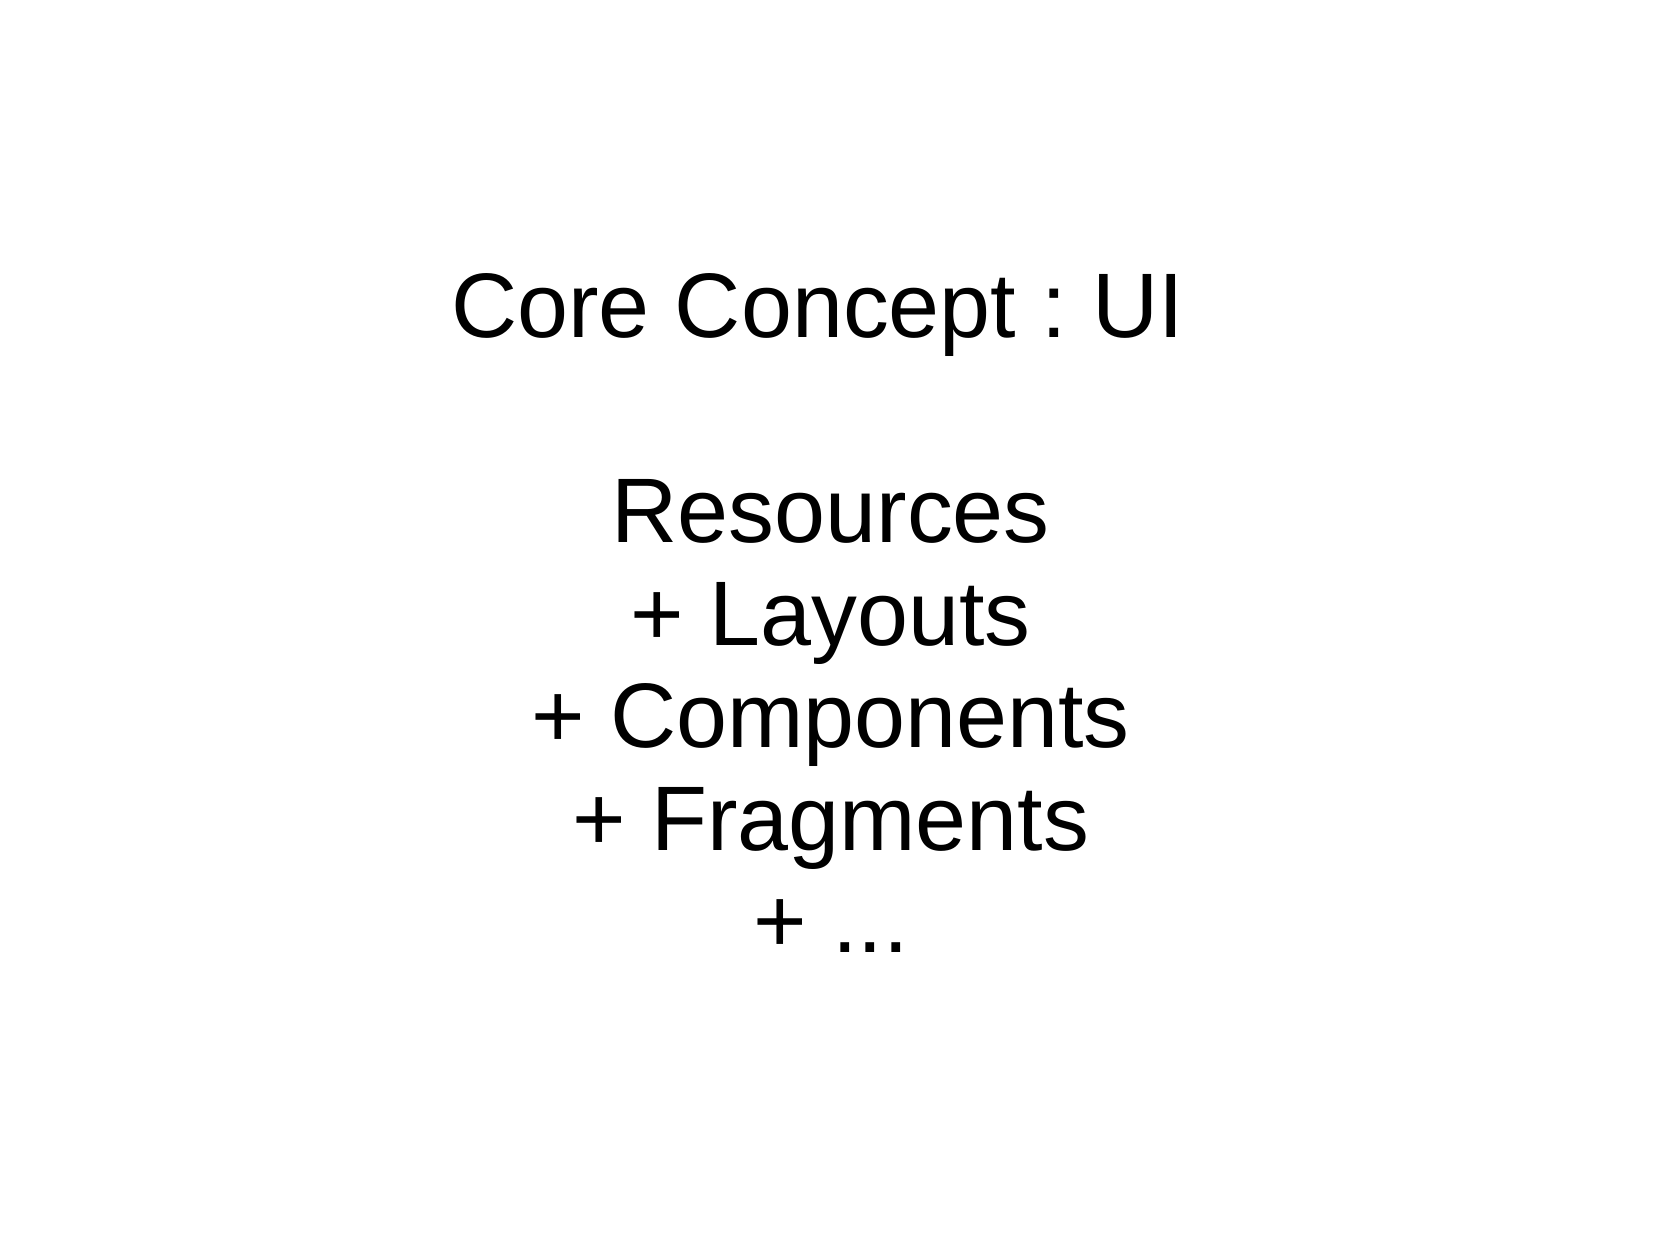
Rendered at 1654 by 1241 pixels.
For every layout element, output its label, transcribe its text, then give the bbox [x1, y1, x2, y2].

title Core Concept : UI Resources + Layouts + Components + Fragments + ... [86, 254, 1576, 973]
